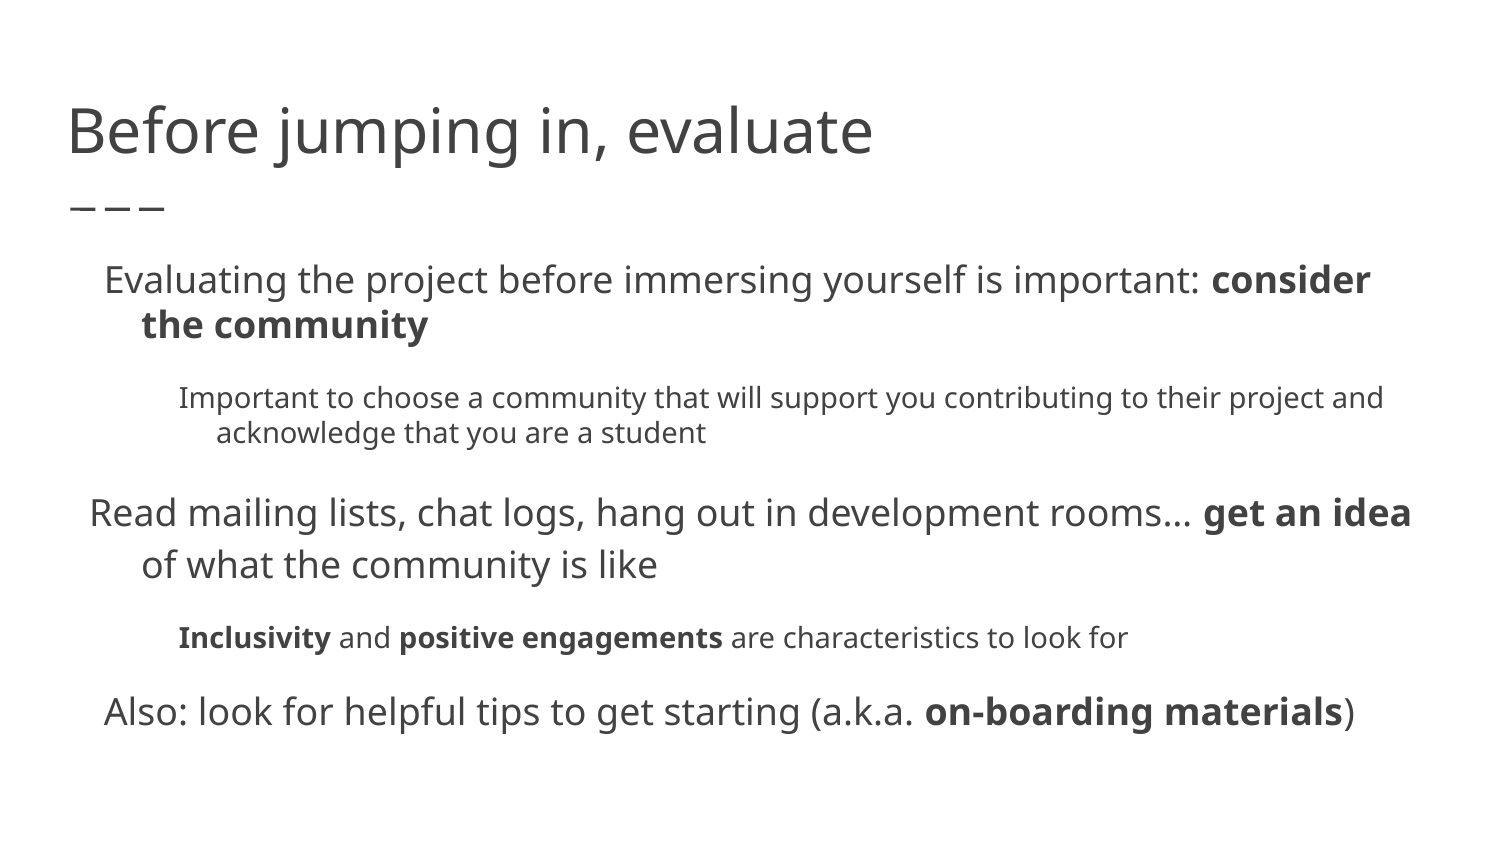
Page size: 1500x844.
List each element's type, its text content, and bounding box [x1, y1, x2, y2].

list Evaluating the project before immersing yourself is important: consider the community Important to choose a community that will support you contributing to their project and acknowledge that you are a student Read mailing lists, chat logs, hang out in development rooms… get an idea of what the community is like Inclusivity and positive engagements are characteristics to look for Also: look for helpful tips to get starting (a.k.a. on-boarding materials) [51, 240, 1449, 750]
title Before jumping in, evaluate [51, 61, 1449, 182]
